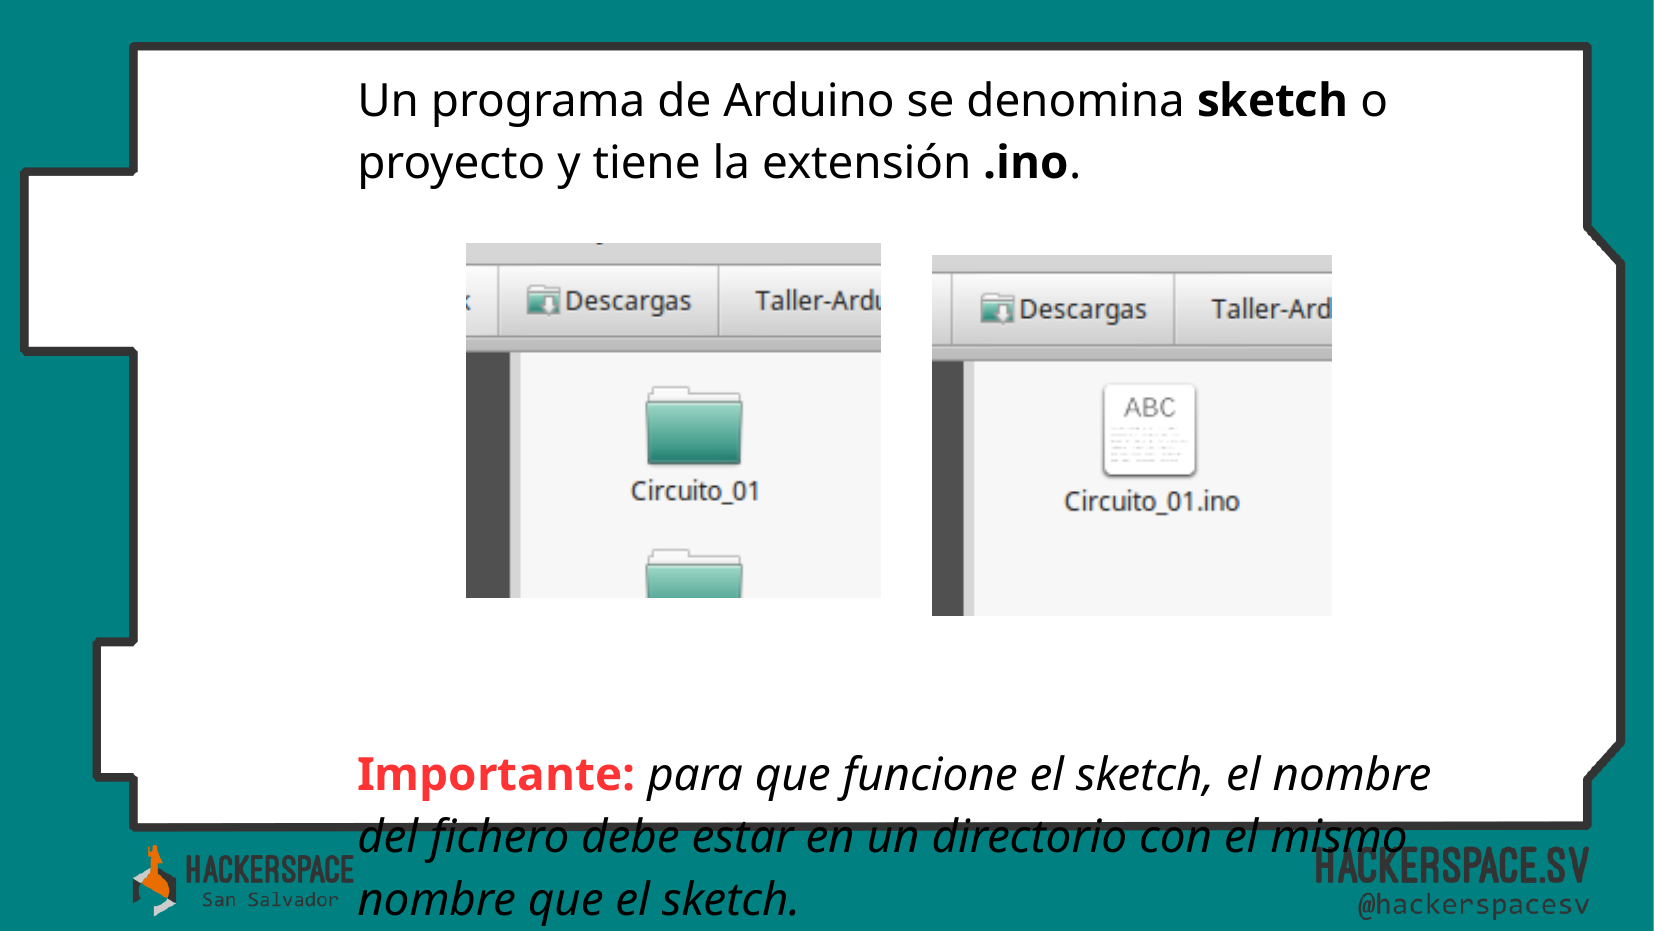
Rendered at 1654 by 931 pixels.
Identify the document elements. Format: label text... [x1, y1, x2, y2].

text_box Un programa de Arduino se denomina sketch o proyecto y tiene la extensión .ino. Importante: para que funcione el sketch, el nombre del fichero debe estar en un directorio con el mismo nombre que el sketch. [342, 60, 1483, 815]
picture [0, 0, 1654, 931]
